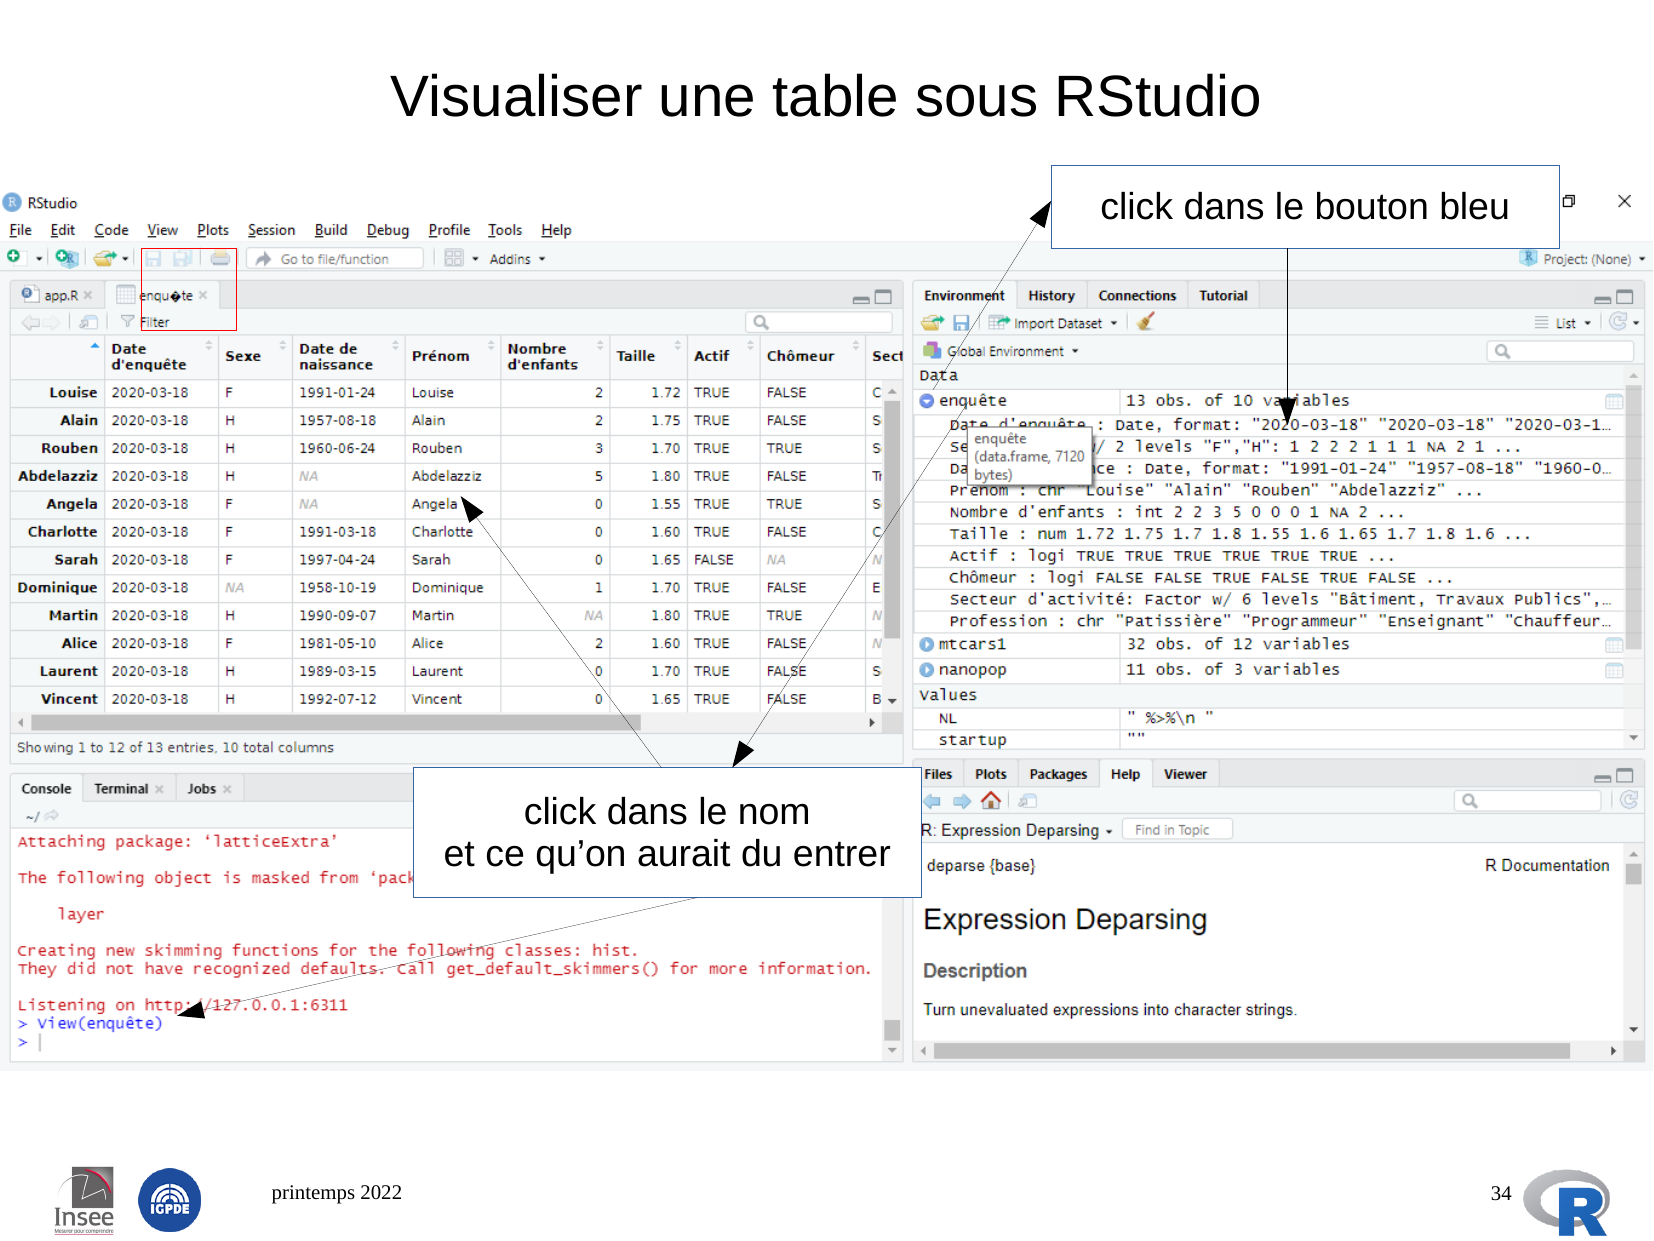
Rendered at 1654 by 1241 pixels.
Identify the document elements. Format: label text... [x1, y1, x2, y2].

text_box click dans le bouton bleu [1051, 165, 1560, 249]
text_box click dans le nom et ce qu’on aurait du entrer [413, 767, 922, 898]
picture [47, 1163, 120, 1236]
picture [138, 1168, 201, 1232]
title Visualiser une table sous RStudio [83, 49, 1572, 143]
picture [1523, 1169, 1610, 1236]
picture [0, 189, 1654, 1071]
